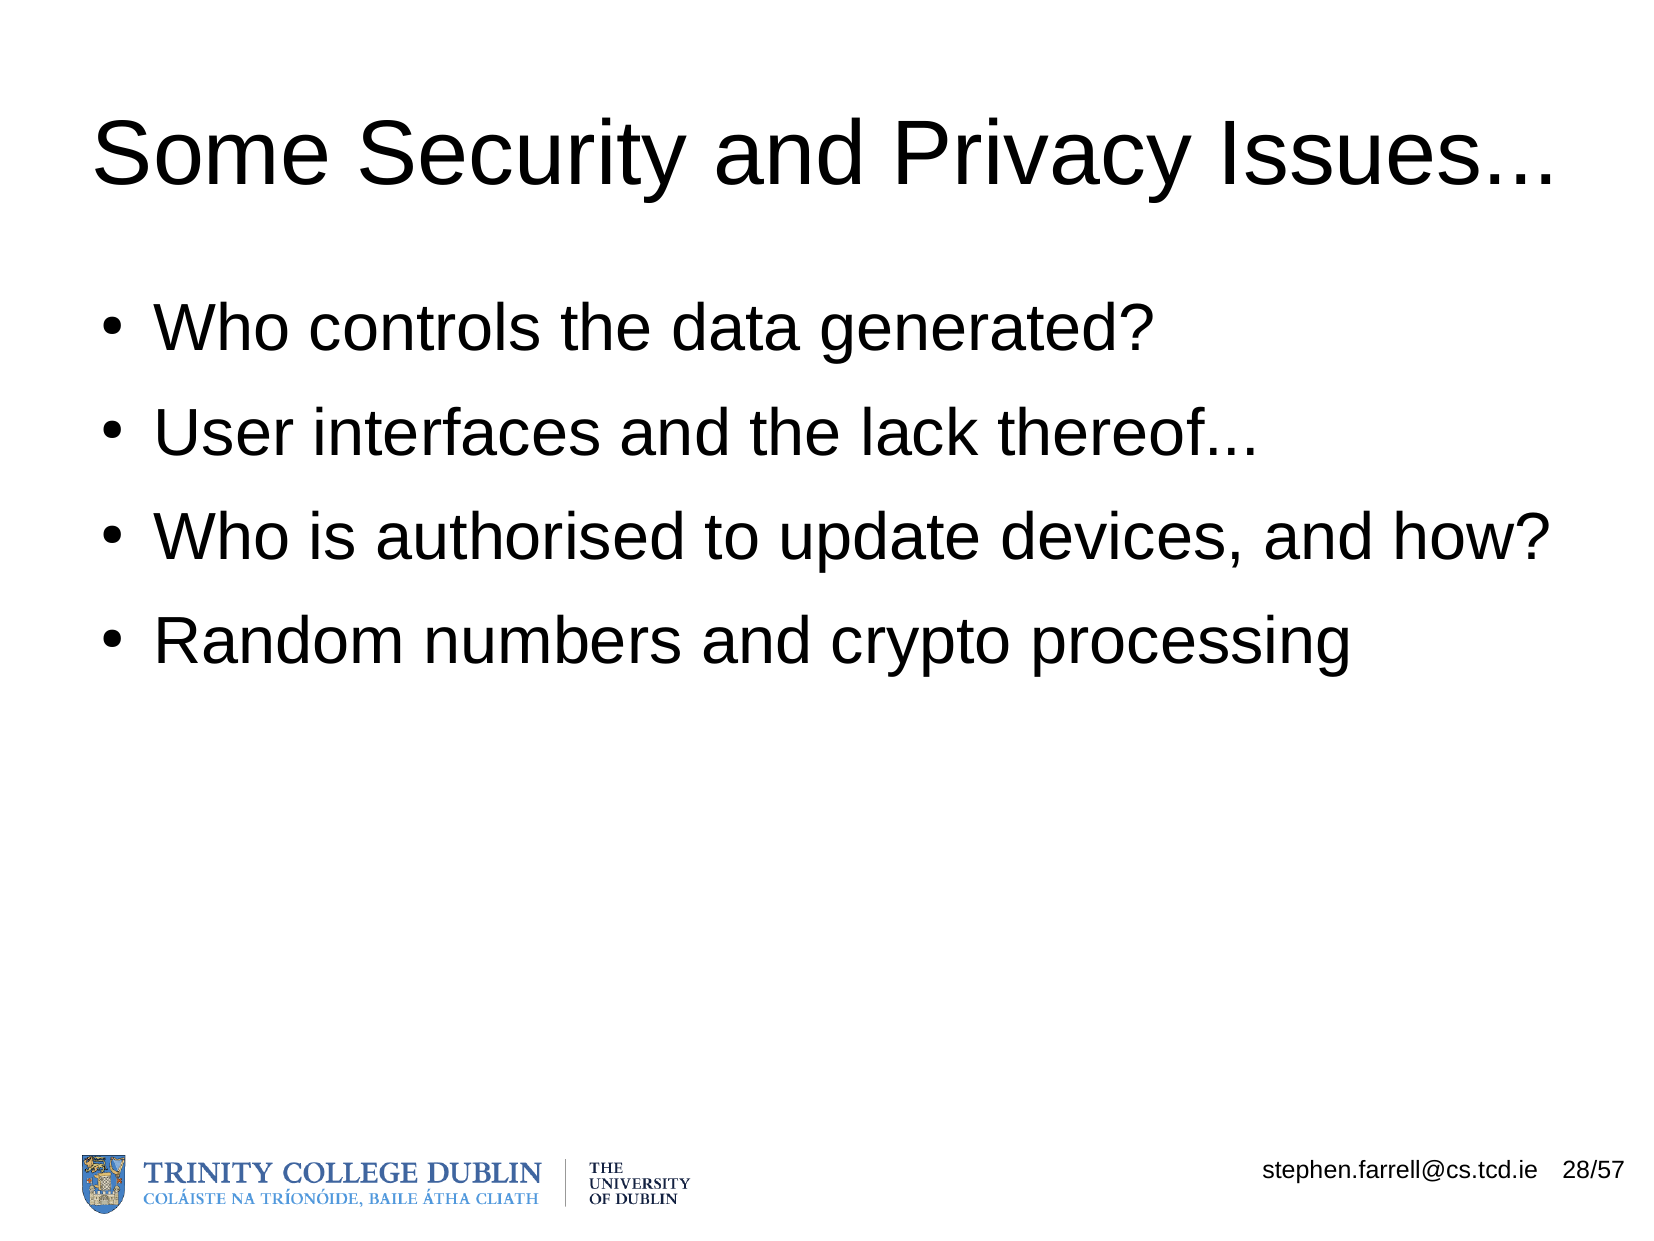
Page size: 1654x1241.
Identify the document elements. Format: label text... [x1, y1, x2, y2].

picture [82, 1155, 694, 1214]
title Some Security and Privacy Issues... [82, 49, 1571, 257]
list Who controls the data generated? User interfaces and the lack thereof... Who is authorised to update devices, and how? Random numbers and crypto processing [82, 290, 1571, 1010]
